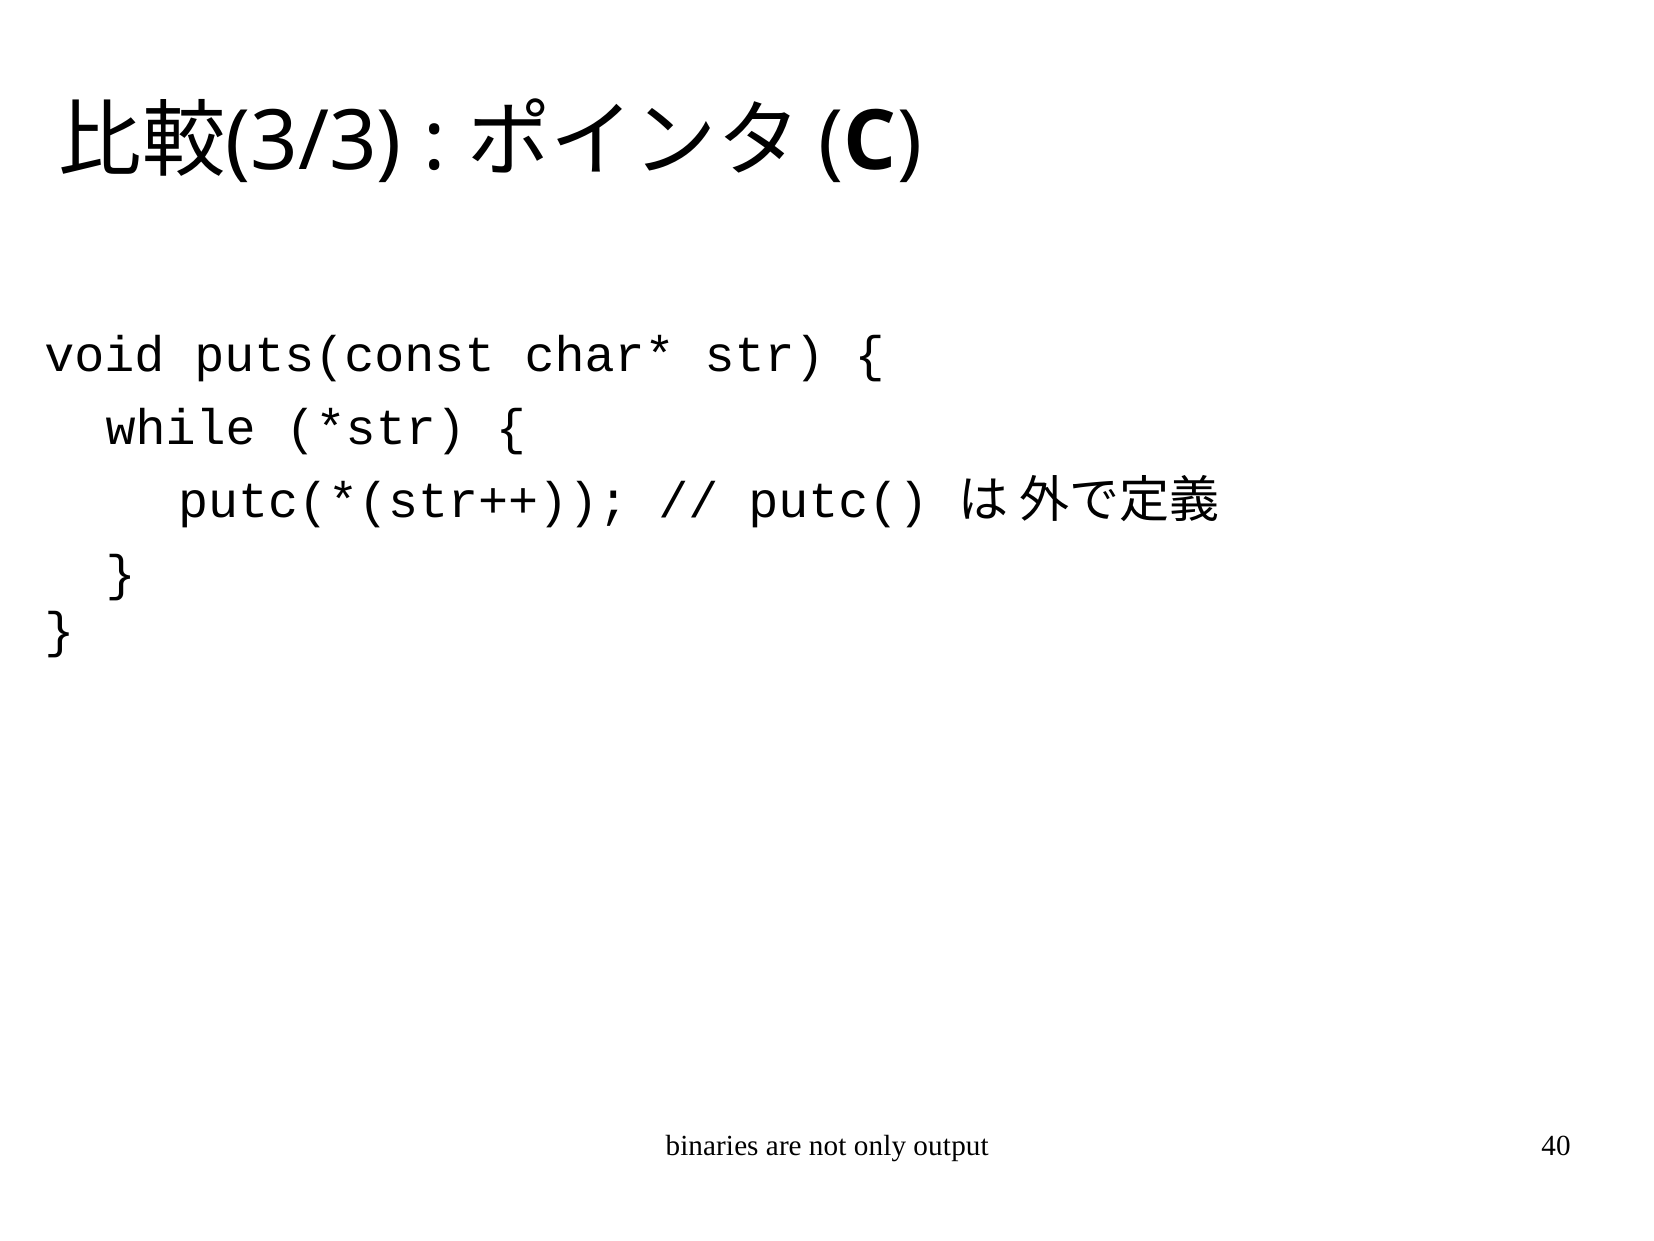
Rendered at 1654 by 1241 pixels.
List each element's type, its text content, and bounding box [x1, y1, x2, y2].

text_box void puts(const char* str) { while (*str) { putc(*(str++)); // putc() は 外で定義 } } [29, 265, 1565, 886]
title 比較(3/3) : ポインタ (C) [59, 29, 1548, 237]
